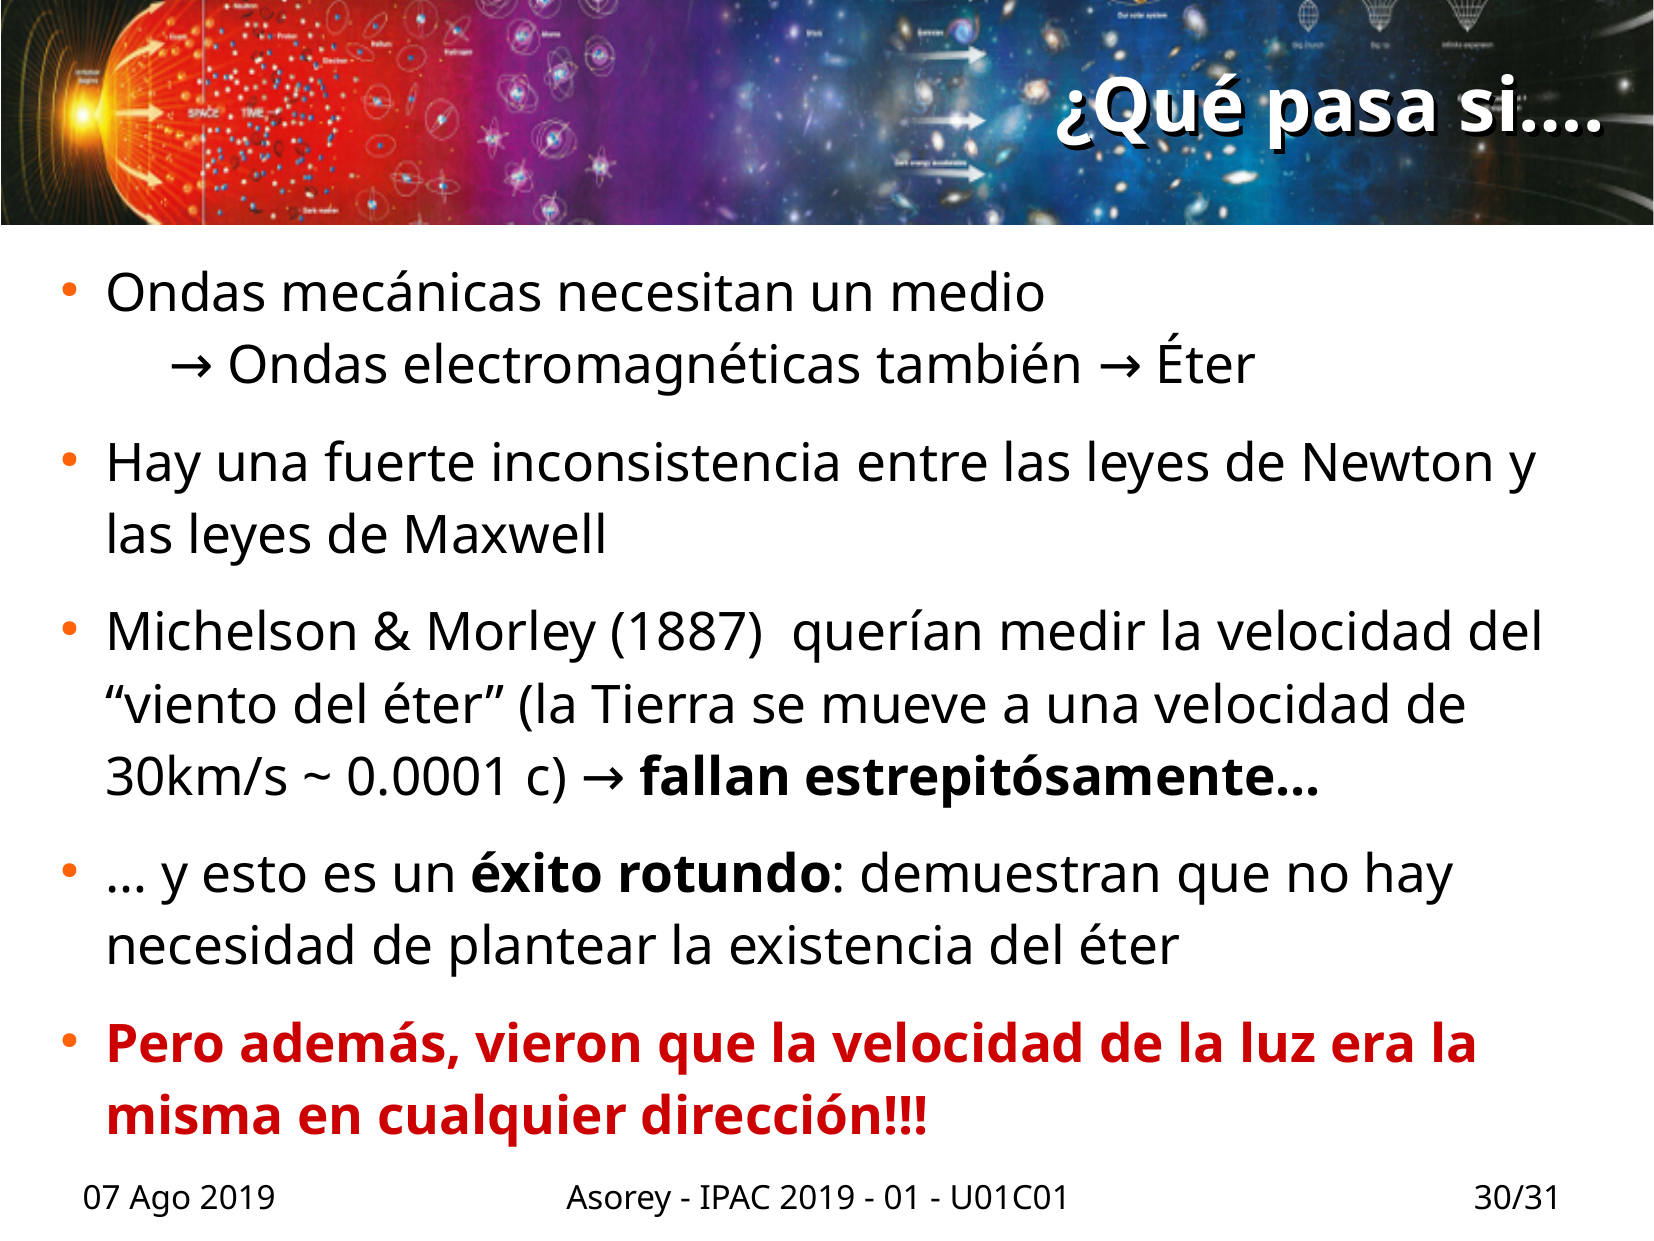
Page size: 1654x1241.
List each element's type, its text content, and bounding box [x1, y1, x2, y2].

list Ondas mecánicas necesitan un medio → Ondas electromagnéticas también → Éter Hay una fuerte inconsistencia entre las leyes de Newton y las leyes de Maxwell Michelson & Morley (1887) querían medir la velocidad del “viento del éter” (la Tierra se mueve a una velocidad de 30km/s ~ 0.0001 c) → fallan estrepitósamente... … y esto es un éxito rotundo: demuestran que no hay necesidad de plantear la existencia del éter Pero además, vieron que la velocidad de la luz era la misma en cualquier dirección!!! [45, 255, 1606, 1156]
title ¿Qué pasa si…. [45, 15, 1606, 191]
picture [1, 0, 1654, 225]
